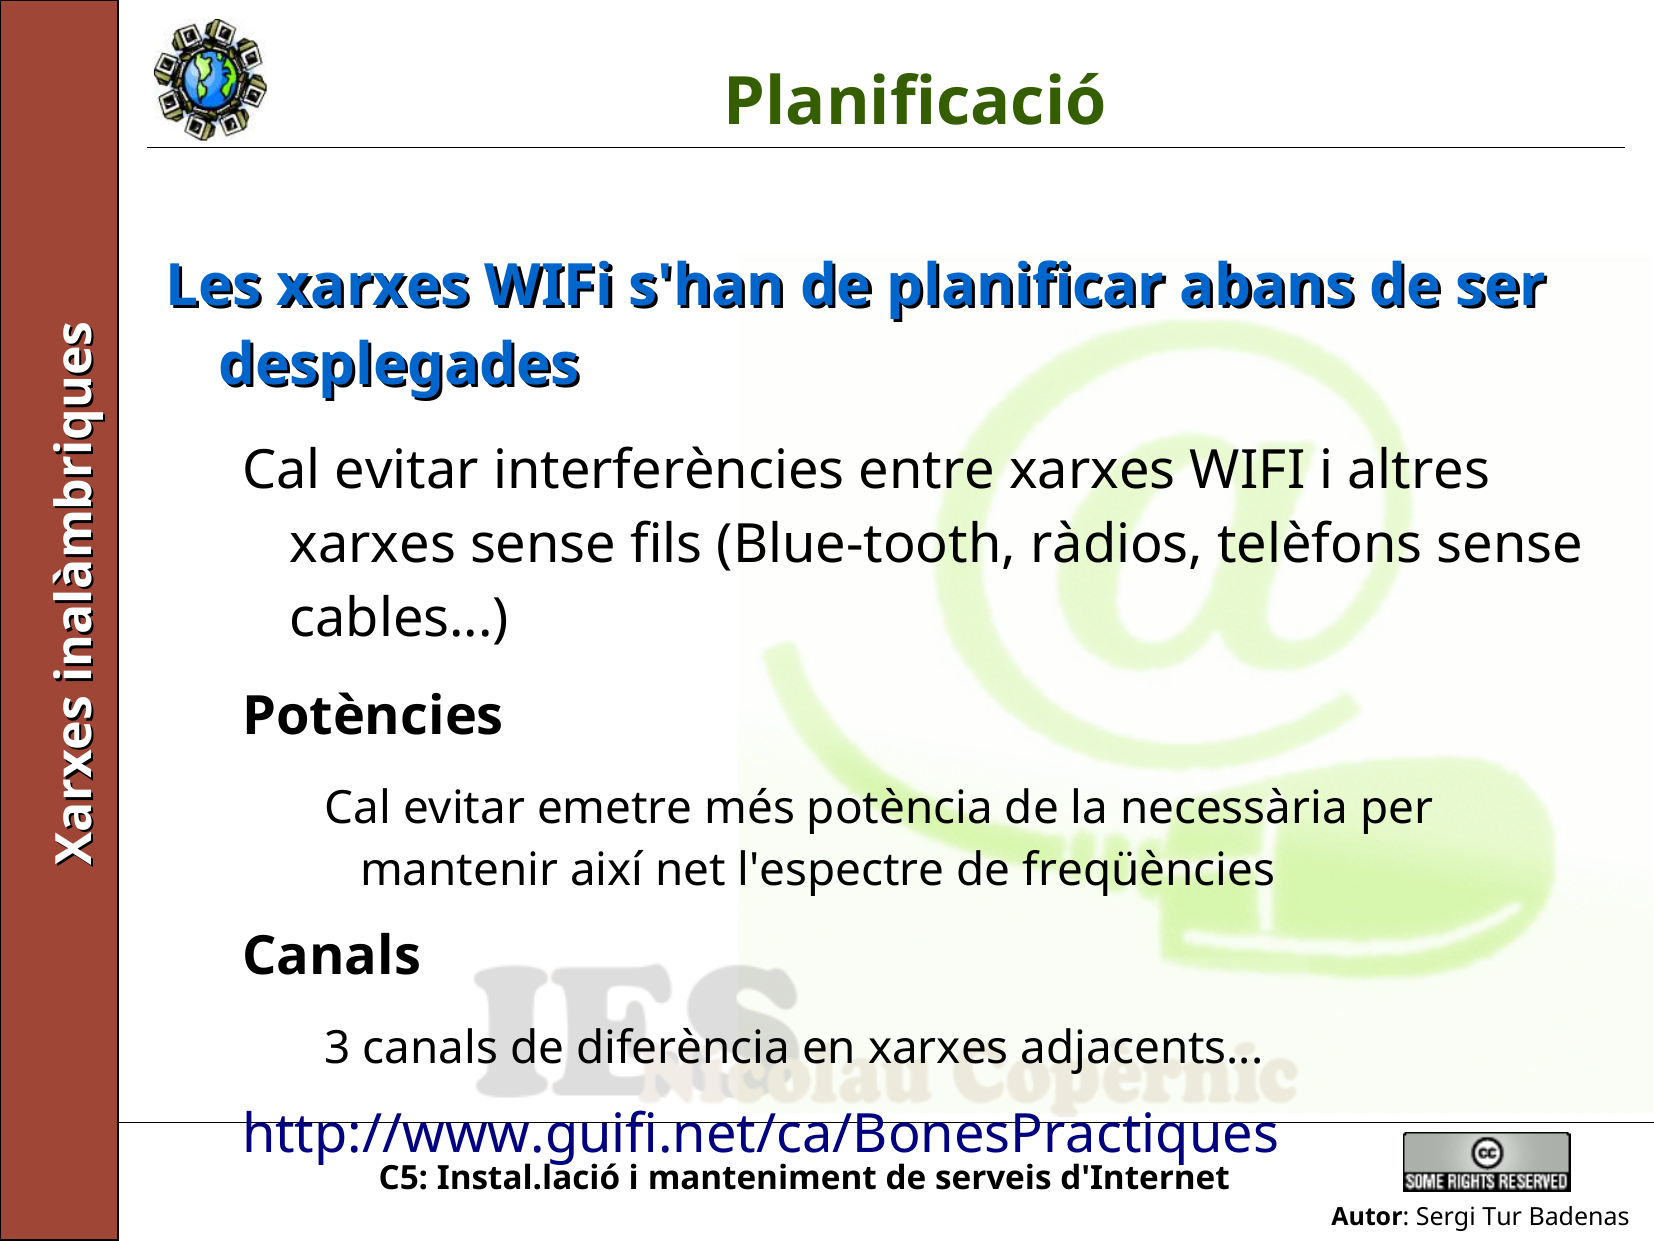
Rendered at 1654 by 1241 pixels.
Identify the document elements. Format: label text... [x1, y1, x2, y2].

picture [154, 19, 268, 142]
picture [1403, 1132, 1571, 1192]
list Les xarxes WIFi s'han de planificar abans de ser desplegades Cal evitar interferències entre xarxes WIFI i altres xarxes sense fils (Blue-tooth, ràdios, telèfons sense cables...) Potències Cal evitar emetre més potència de la necessària per mantenir així net l'espectre de freqüències Canals 3 canals de diferència en xarxes adjacents... http://www.guifi.net/ca/BonesPractiques [147, 242, 1636, 1078]
picture [466, 252, 1654, 1117]
title Planificació [171, 56, 1654, 141]
